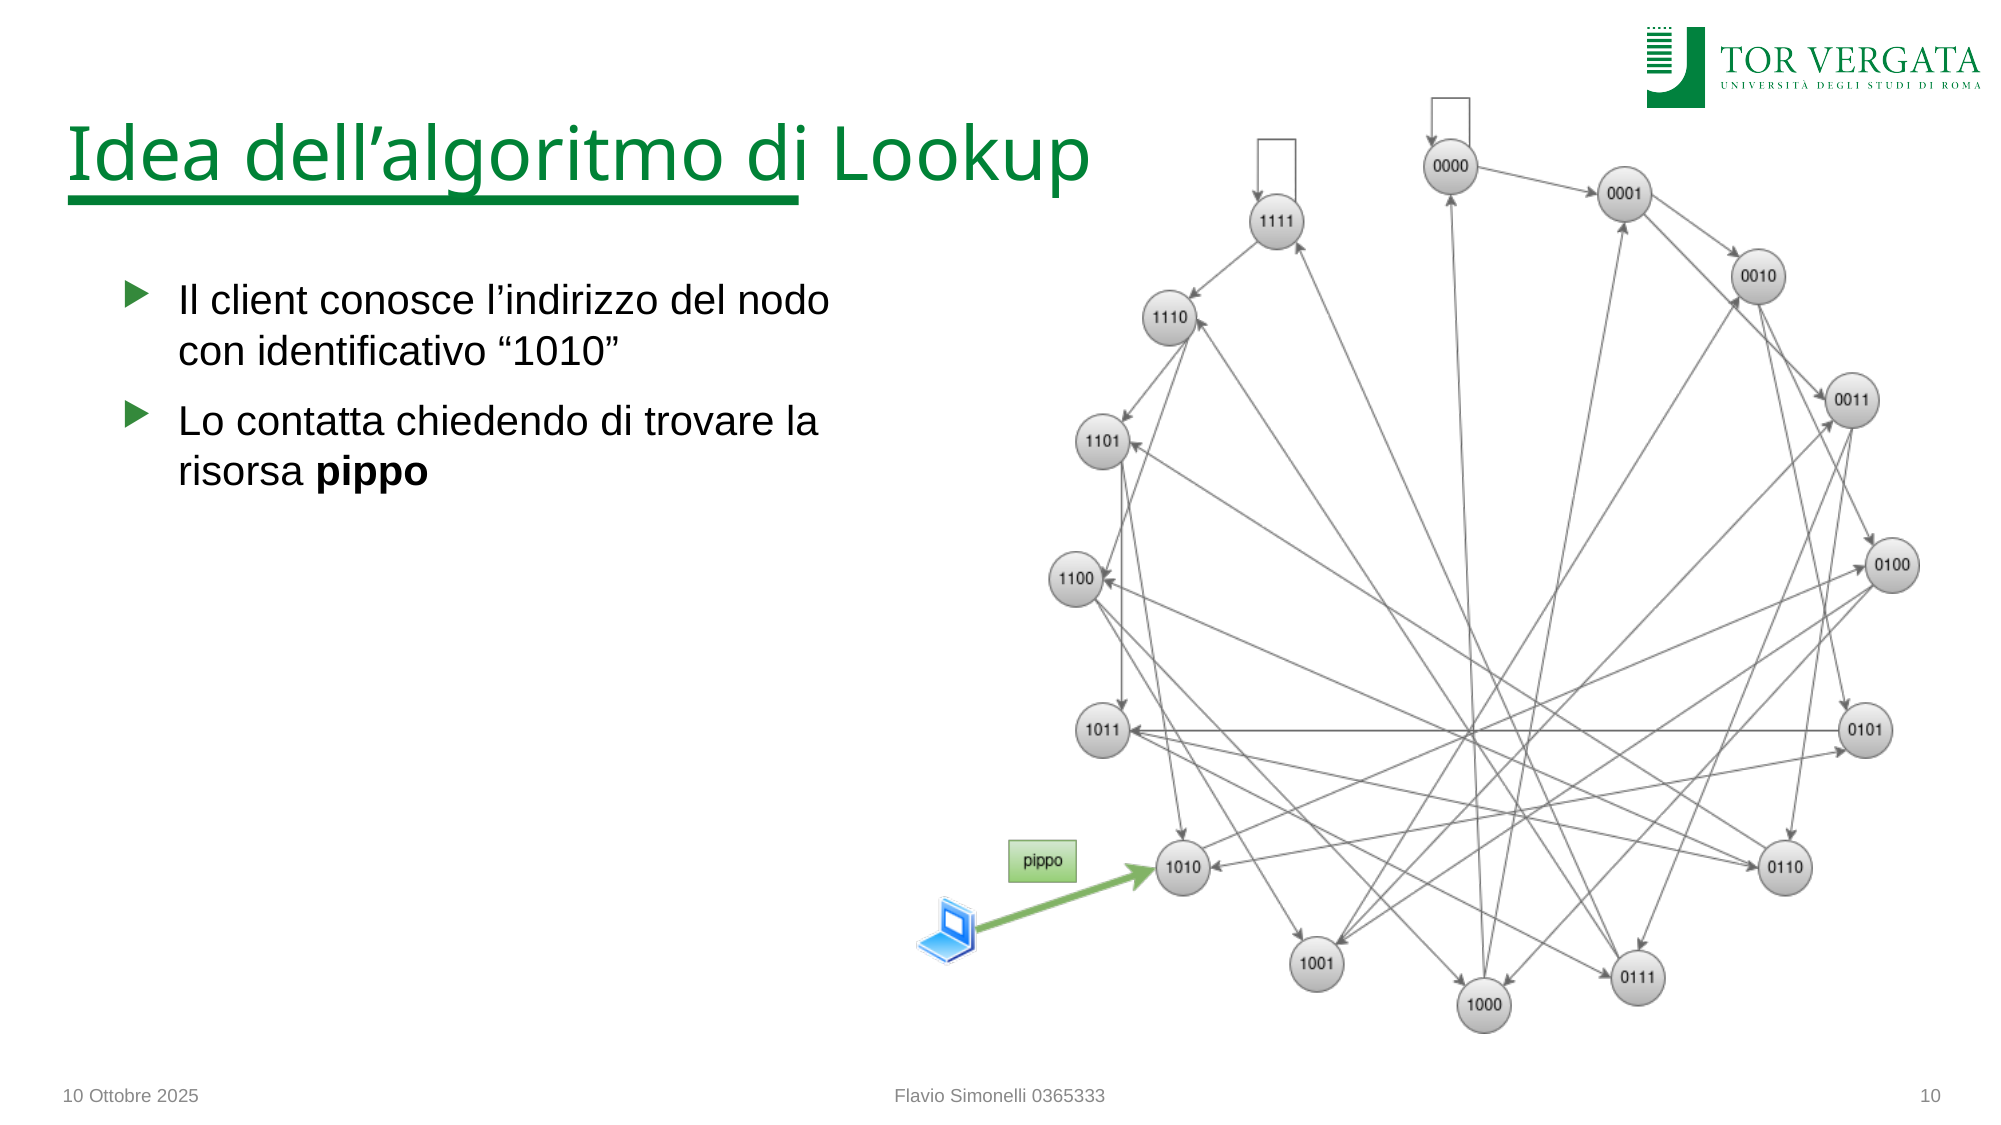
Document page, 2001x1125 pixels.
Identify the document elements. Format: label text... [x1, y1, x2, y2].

list Il client conosce l’indirizzo del nodo con identificativo “1010” Lo contatta chiedendo di trovare la risorsa pippo [106, 265, 857, 975]
footer Flavio Simonelli 0365333 [662, 1065, 1338, 1125]
slide_number 10 Ottobre 2025 [47, 1065, 498, 1125]
title Idea dell’algoritmo di Lookup [52, 51, 1981, 204]
picture [1647, 27, 1981, 51]
picture [915, 88, 1920, 1034]
